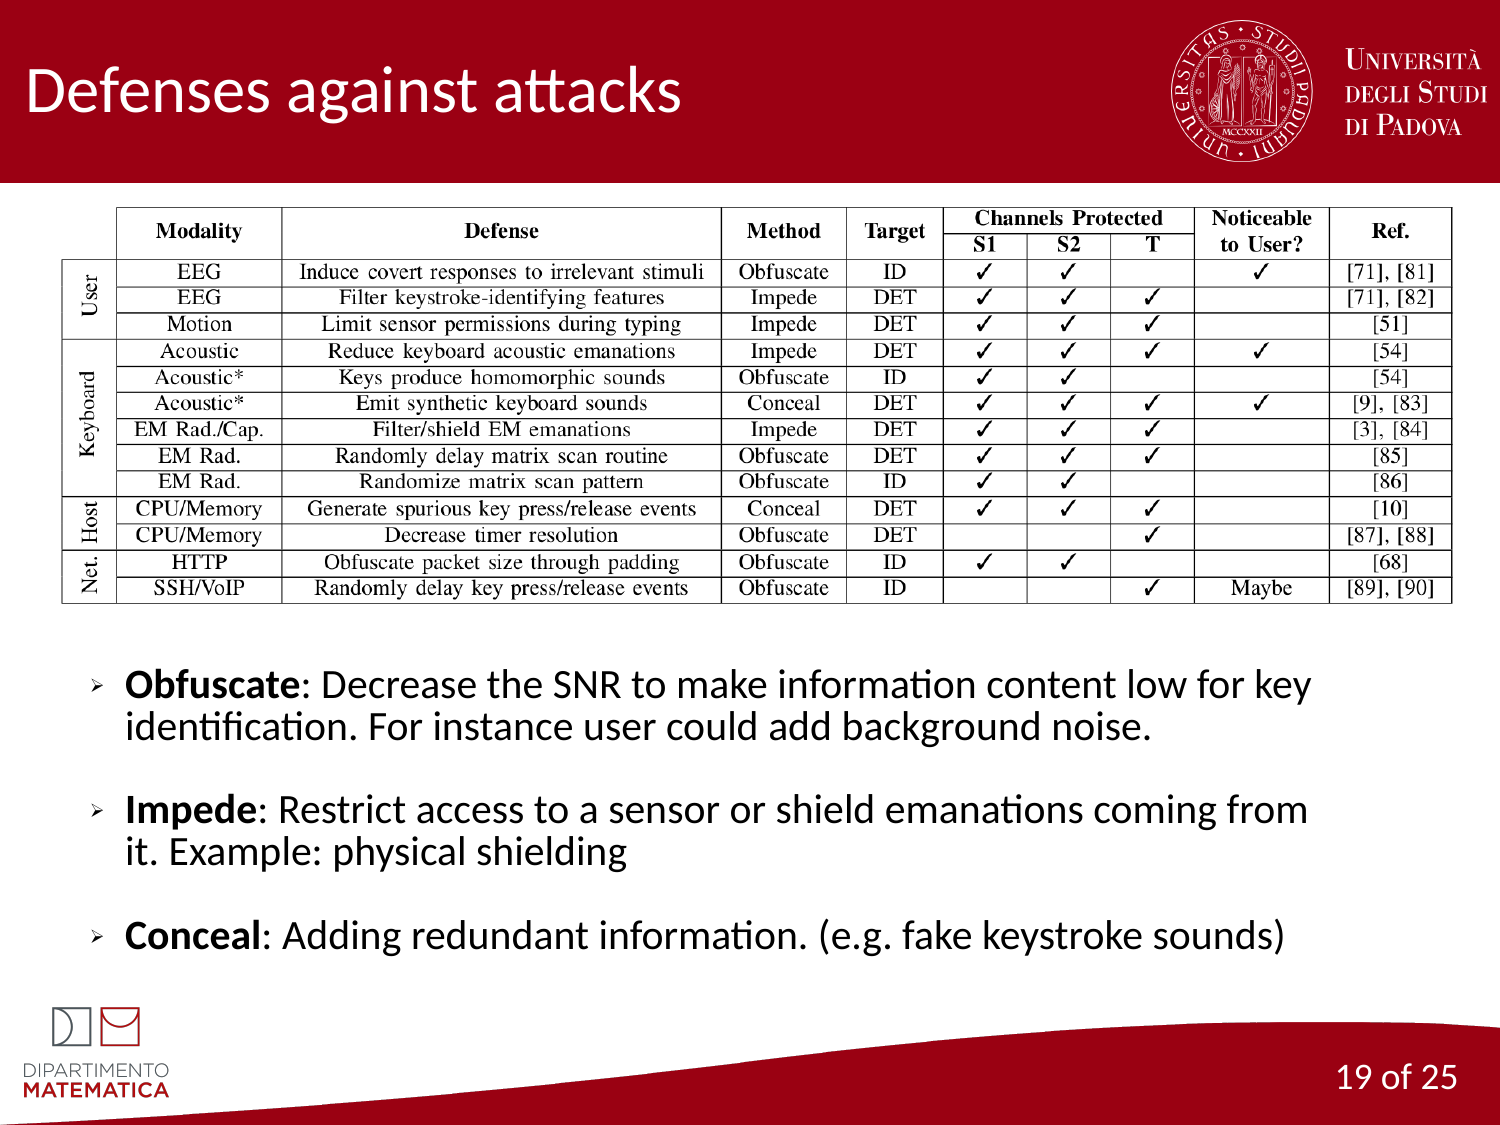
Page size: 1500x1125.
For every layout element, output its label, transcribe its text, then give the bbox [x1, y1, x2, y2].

text_box Obfuscate: Decrease the SNR to make information content low for key identification. For instance user could add background noise. Impede: Restrict access to a sensor or shield emanations coming from it. Example: physical shielding Conceal: Adding redundant information. (e.g. fake keystroke sounds) [75, 660, 1336, 968]
picture [42, 192, 1465, 611]
slide_number <number> of 25 [1136, 1044, 1474, 1104]
picture [1171, 20, 1487, 162]
list [0, 182, 1489, 468]
title Defenses against attacks [0, 0, 1099, 182]
picture [0, 1007, 1500, 1125]
